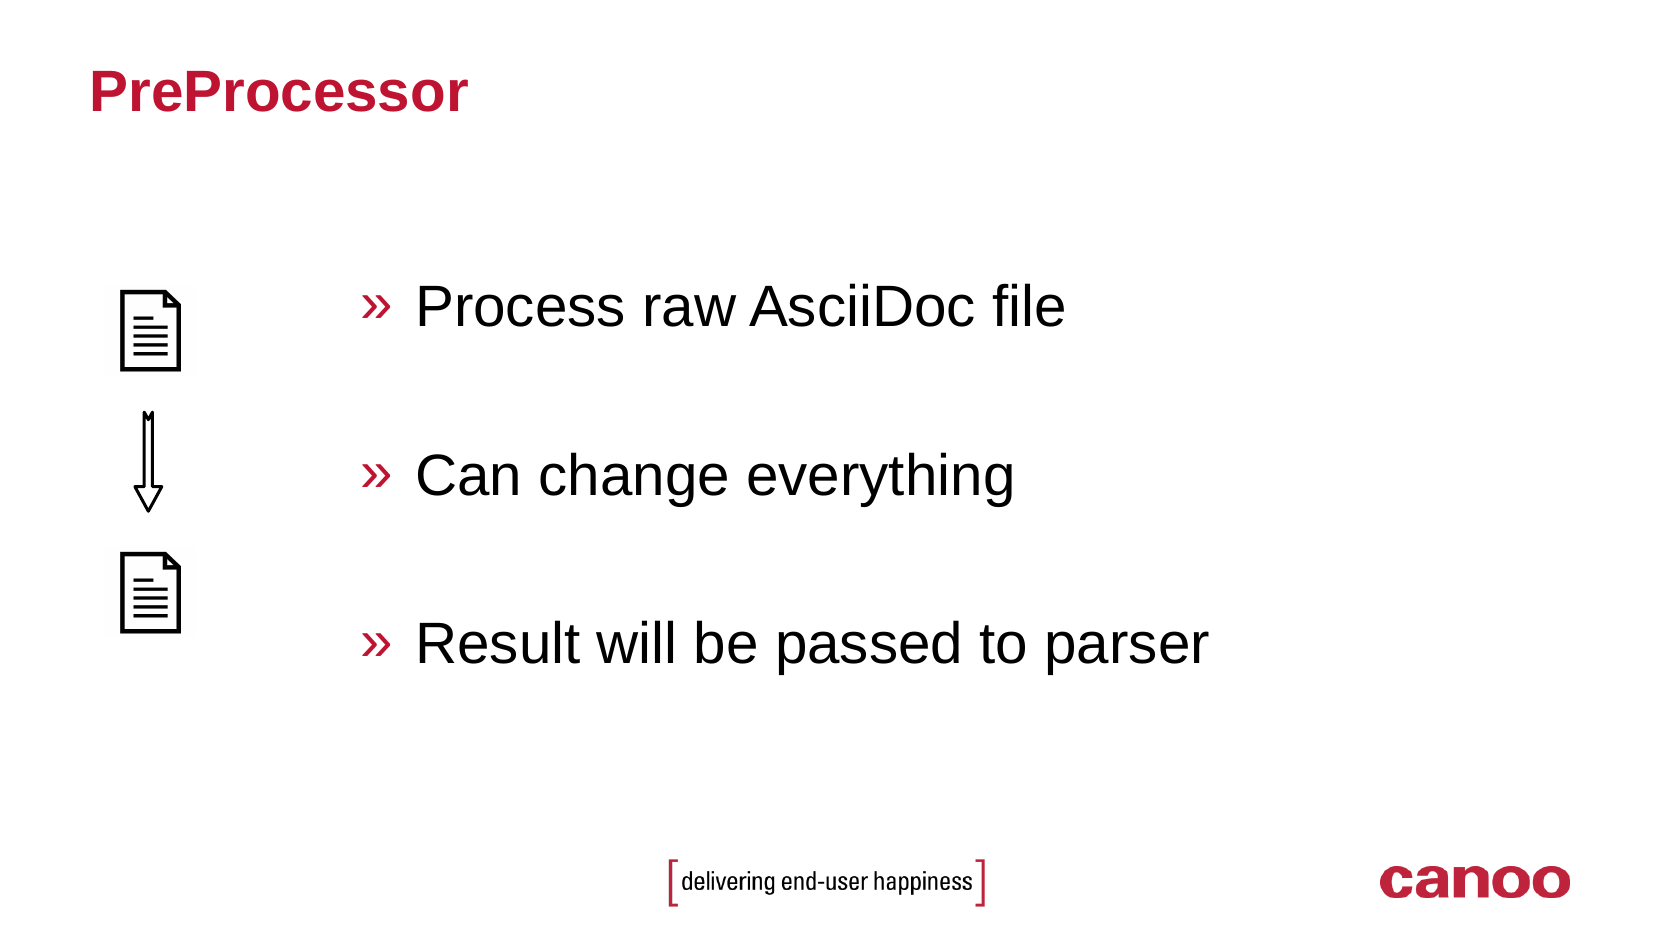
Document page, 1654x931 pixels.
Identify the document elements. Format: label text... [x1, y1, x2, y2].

picture [105, 285, 196, 376]
list Process raw AsciiDoc file Can change everything Result will be passed to parser [345, 260, 1486, 786]
picture [1380, 866, 1570, 898]
title PreProcessor [75, 45, 1591, 136]
picture [662, 855, 991, 910]
picture [105, 547, 196, 638]
